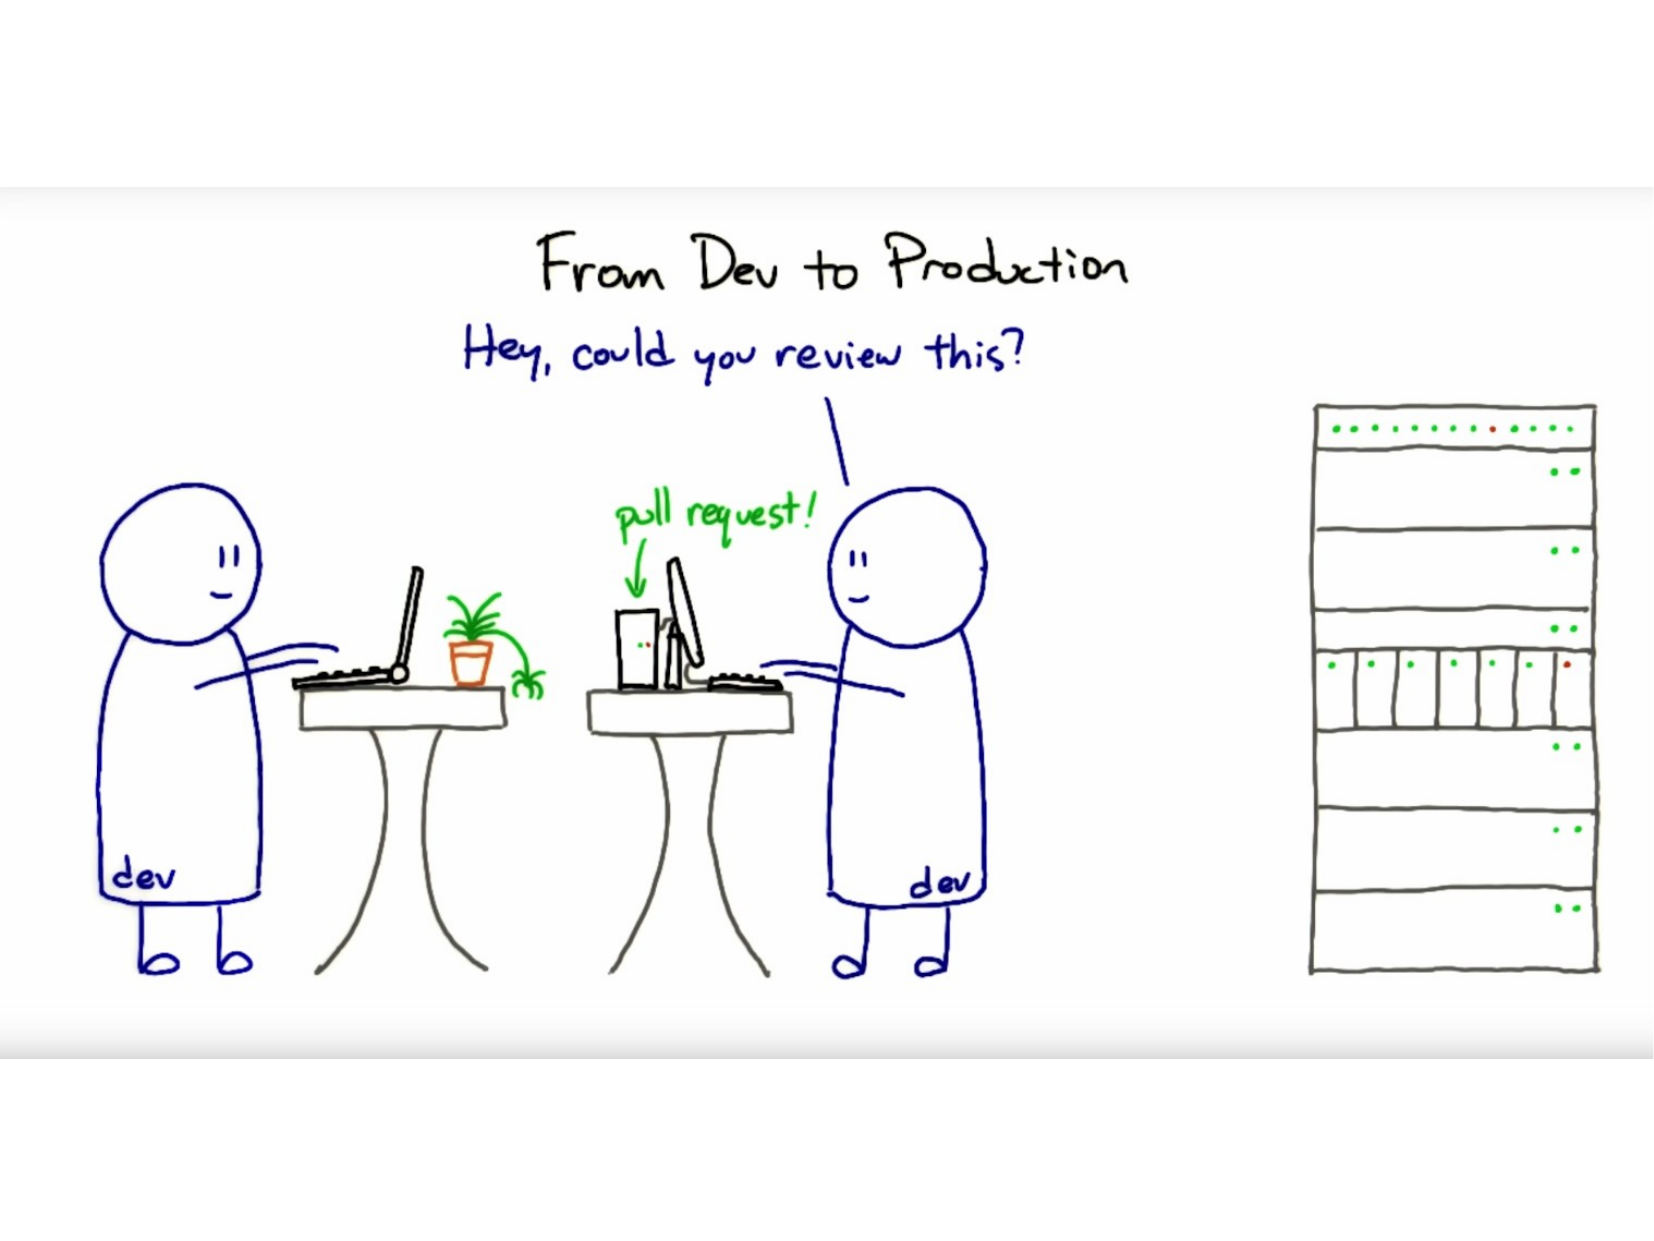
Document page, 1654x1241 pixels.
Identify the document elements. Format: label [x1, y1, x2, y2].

picture [0, 187, 1654, 1059]
